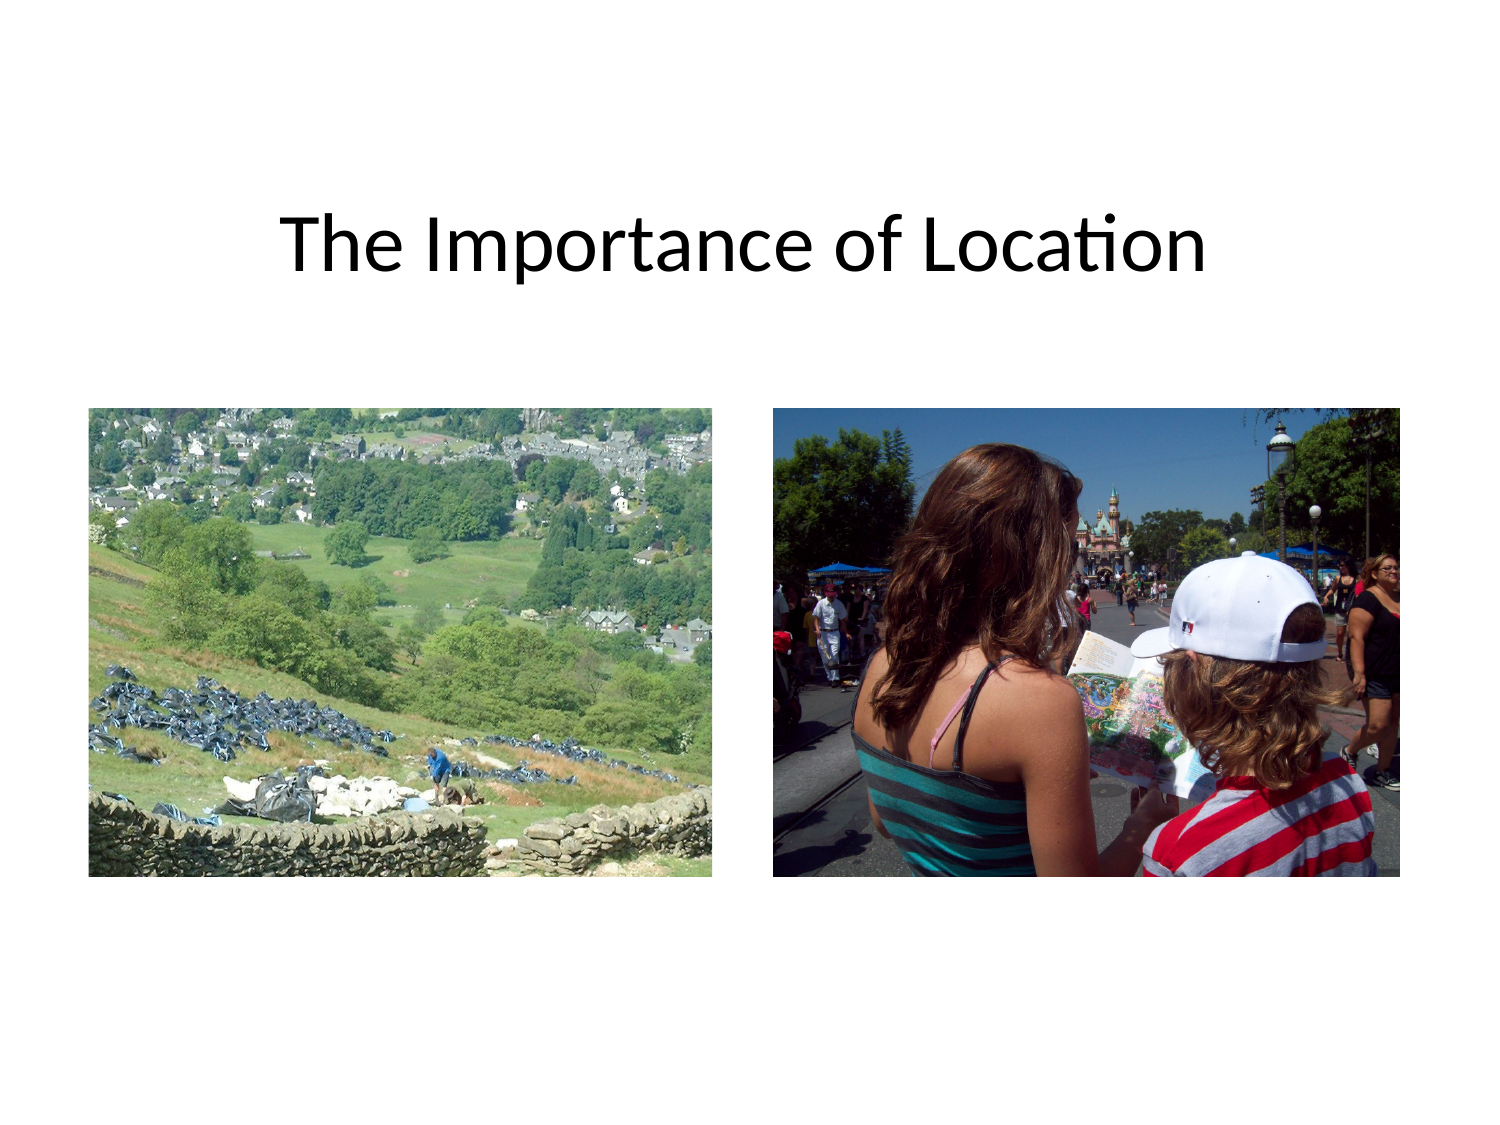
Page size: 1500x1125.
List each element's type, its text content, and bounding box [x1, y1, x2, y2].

picture [88, 408, 713, 877]
title The Importance of Location [17, 173, 1471, 303]
picture [773, 408, 1400, 877]
